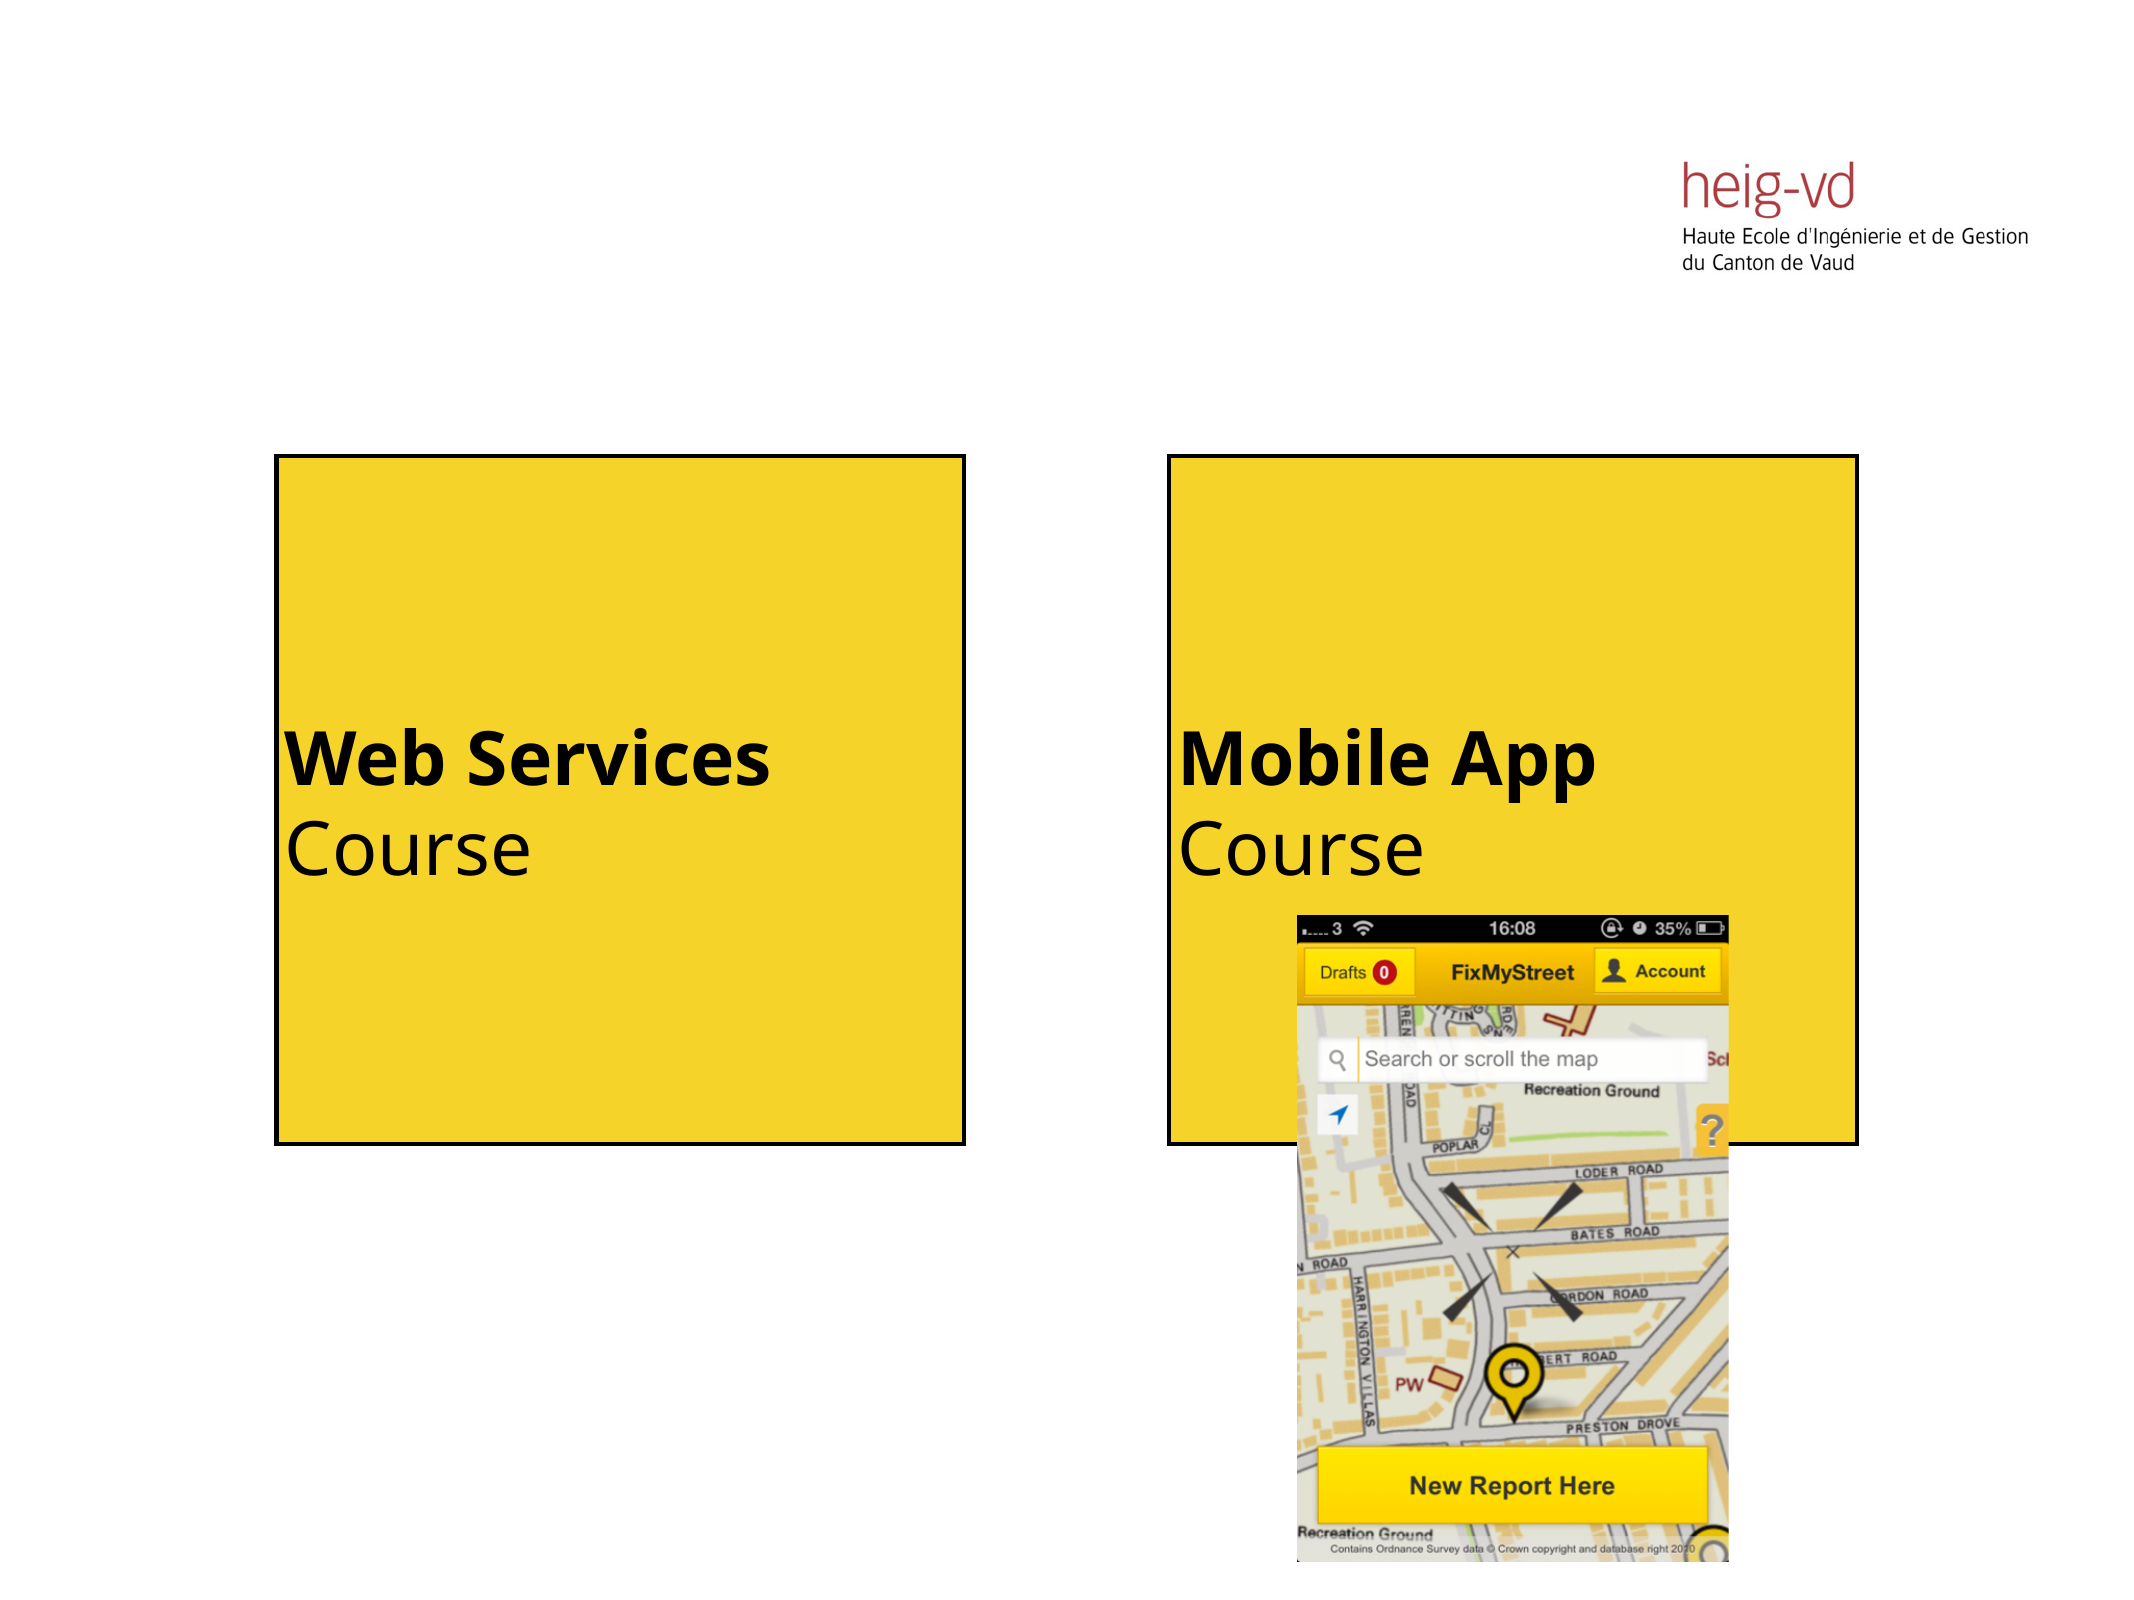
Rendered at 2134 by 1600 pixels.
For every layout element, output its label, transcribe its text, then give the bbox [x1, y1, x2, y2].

picture [1672, 149, 2036, 284]
picture [1297, 915, 1729, 1562]
text_box Mobile App Course [1169, 456, 1857, 1144]
text_box Web Services Course [276, 456, 964, 1144]
